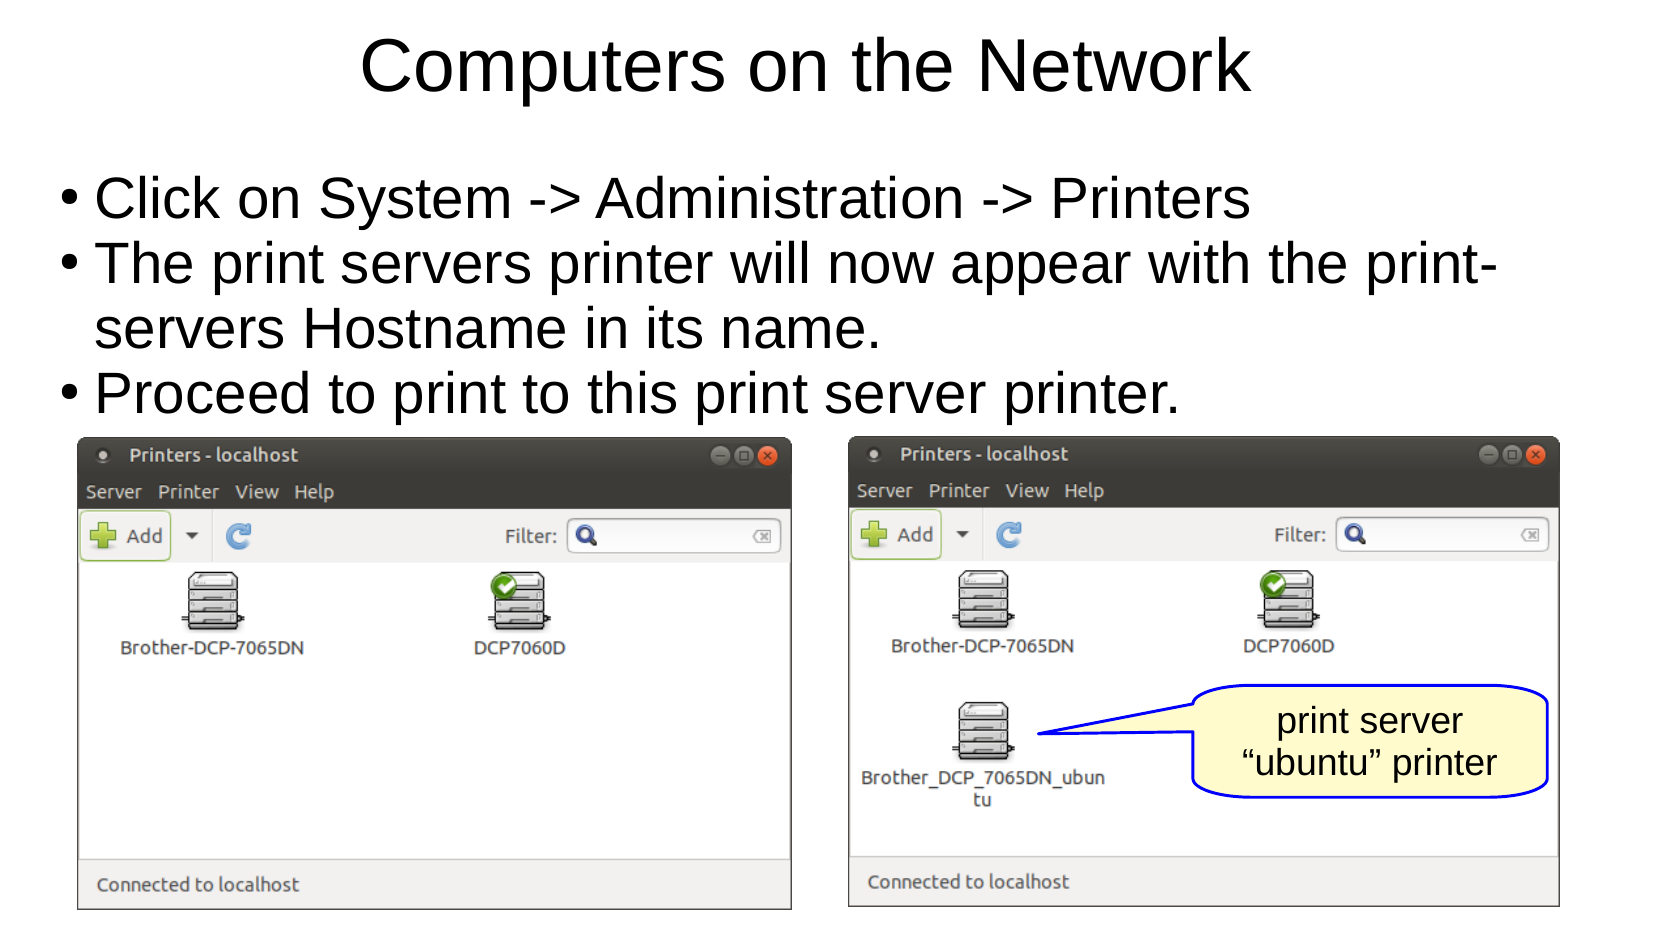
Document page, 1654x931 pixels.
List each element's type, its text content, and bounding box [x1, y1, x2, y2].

text_box Click on System -> Administration -> Printers The print servers printer will now appear with the print-servers Hostname in its name. Proceed to print to this print server printer. [59, 165, 1607, 426]
picture [77, 437, 792, 910]
text_box print server “ubuntu” printer [1038, 685, 1548, 798]
picture [848, 436, 1560, 907]
title Computers on the Network [82, 23, 1571, 108]
